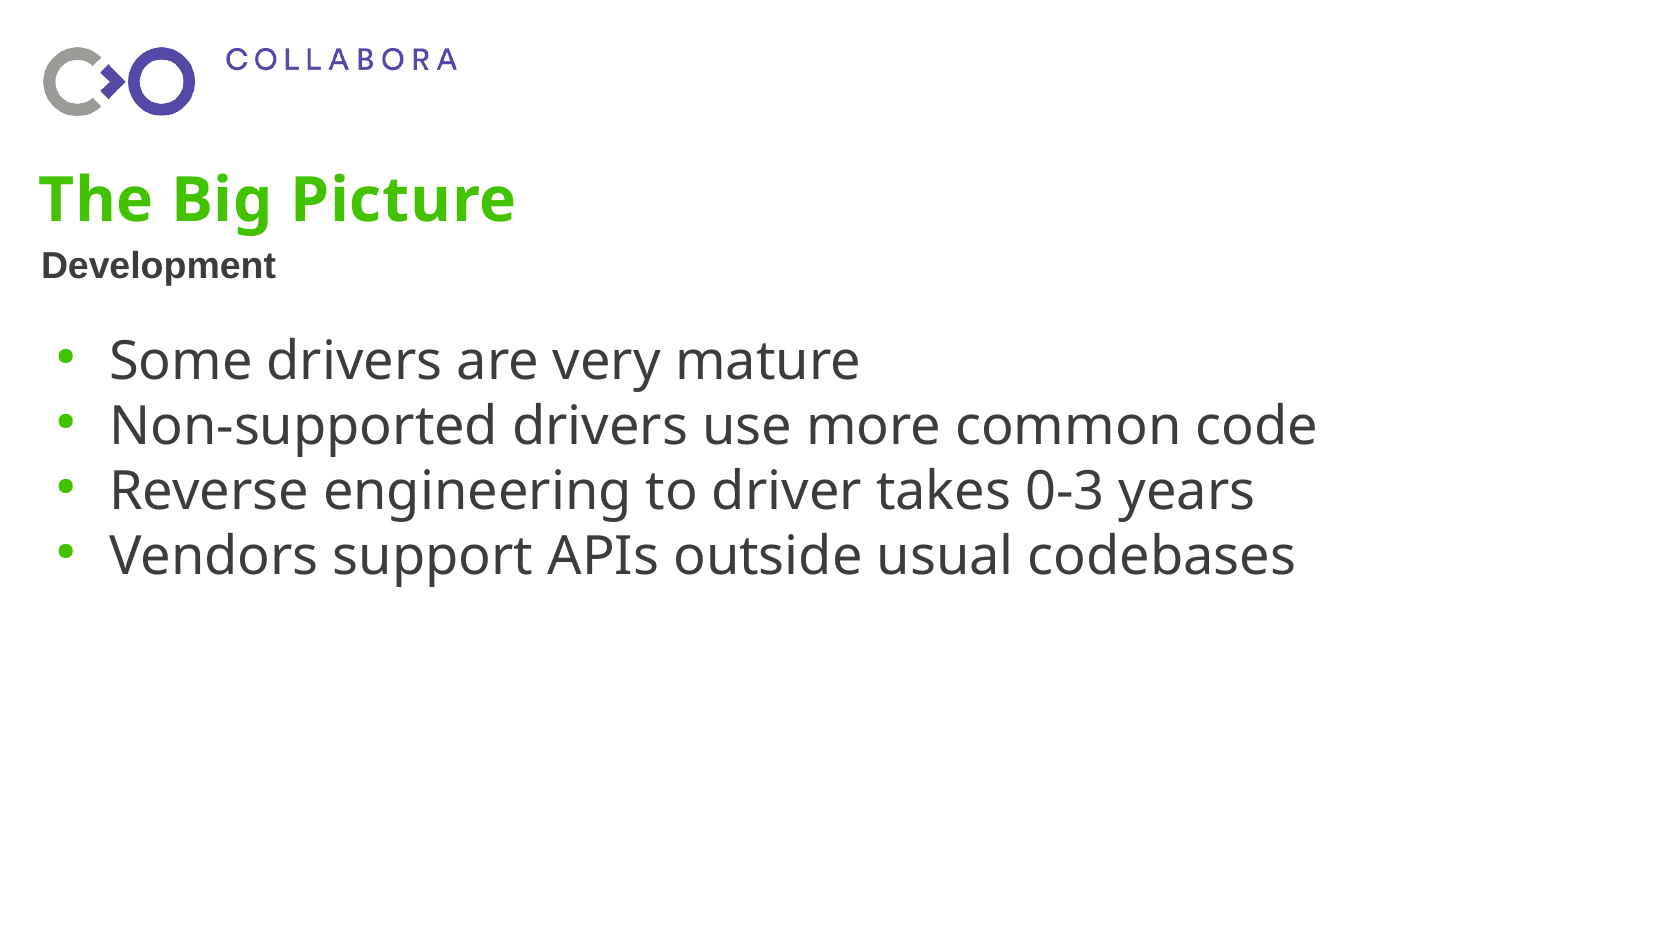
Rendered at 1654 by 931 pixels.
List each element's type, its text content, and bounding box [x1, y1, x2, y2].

list Some drivers are very mature Non-supported drivers use more common code Reverse engineering to driver takes 0-3 years Vendors support APIs outside usual codebases [38, 325, 1614, 581]
title The Big Picture [38, 159, 1614, 216]
picture [43, 47, 457, 116]
text_box Development [41, 240, 1614, 290]
